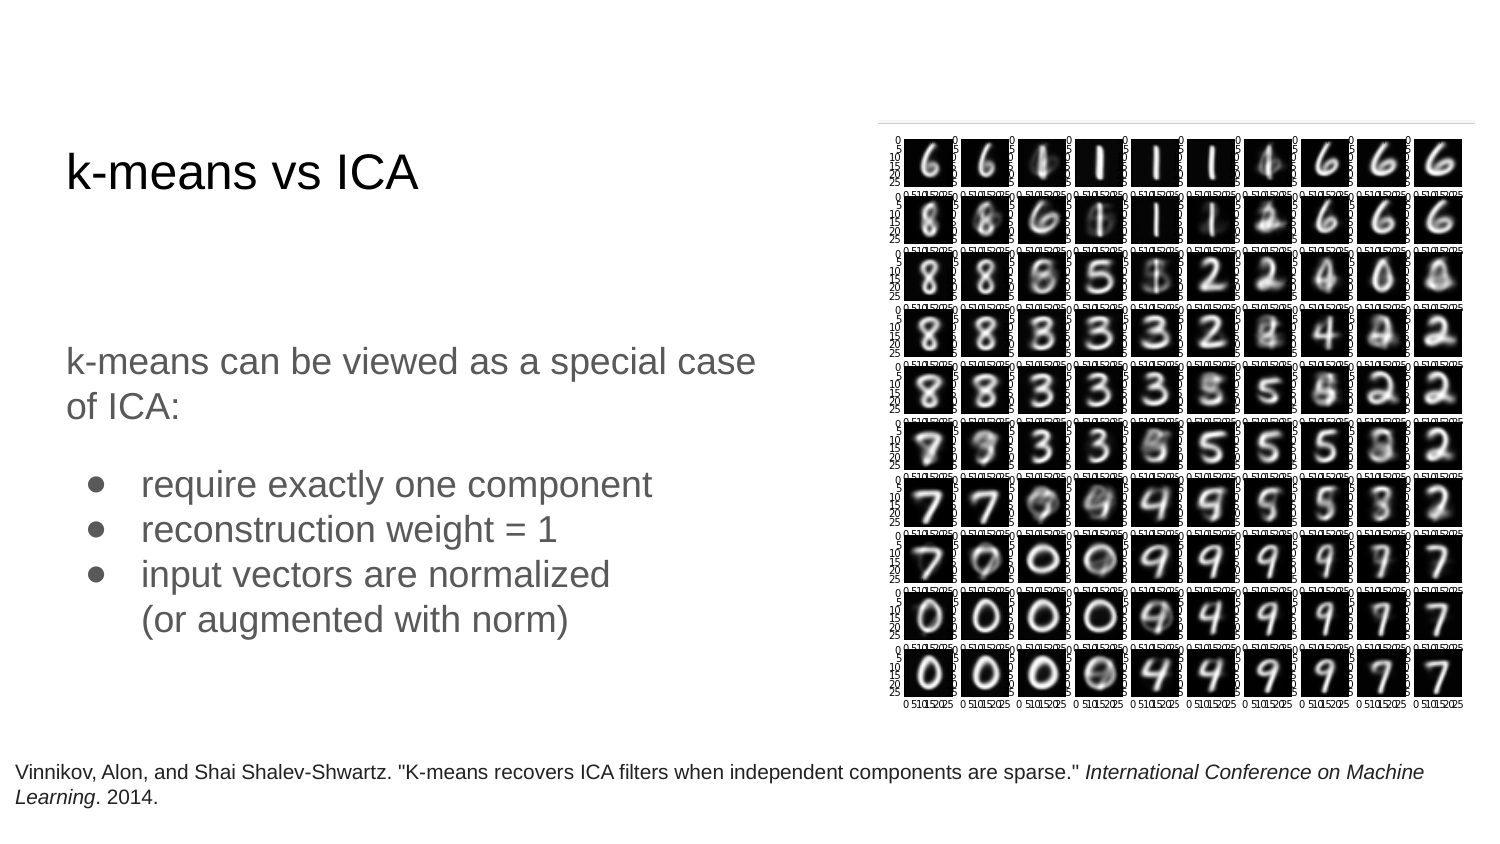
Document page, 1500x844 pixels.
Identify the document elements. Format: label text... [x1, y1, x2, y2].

picture [878, 120, 1475, 723]
list k-means can be viewed as a special case of ICA: require exactly one component reconstruction weight = 1 input vectors are normalized (or augmented with norm) [51, 227, 806, 723]
title k-means vs ICA [51, 91, 512, 216]
text_box Vinnikov, Alon, and Shai Shalev-Shwartz. "K-means recovers ICA filters when independent components are sparse." International Conference on Machine Learning. 2014. [0, 723, 1491, 844]
